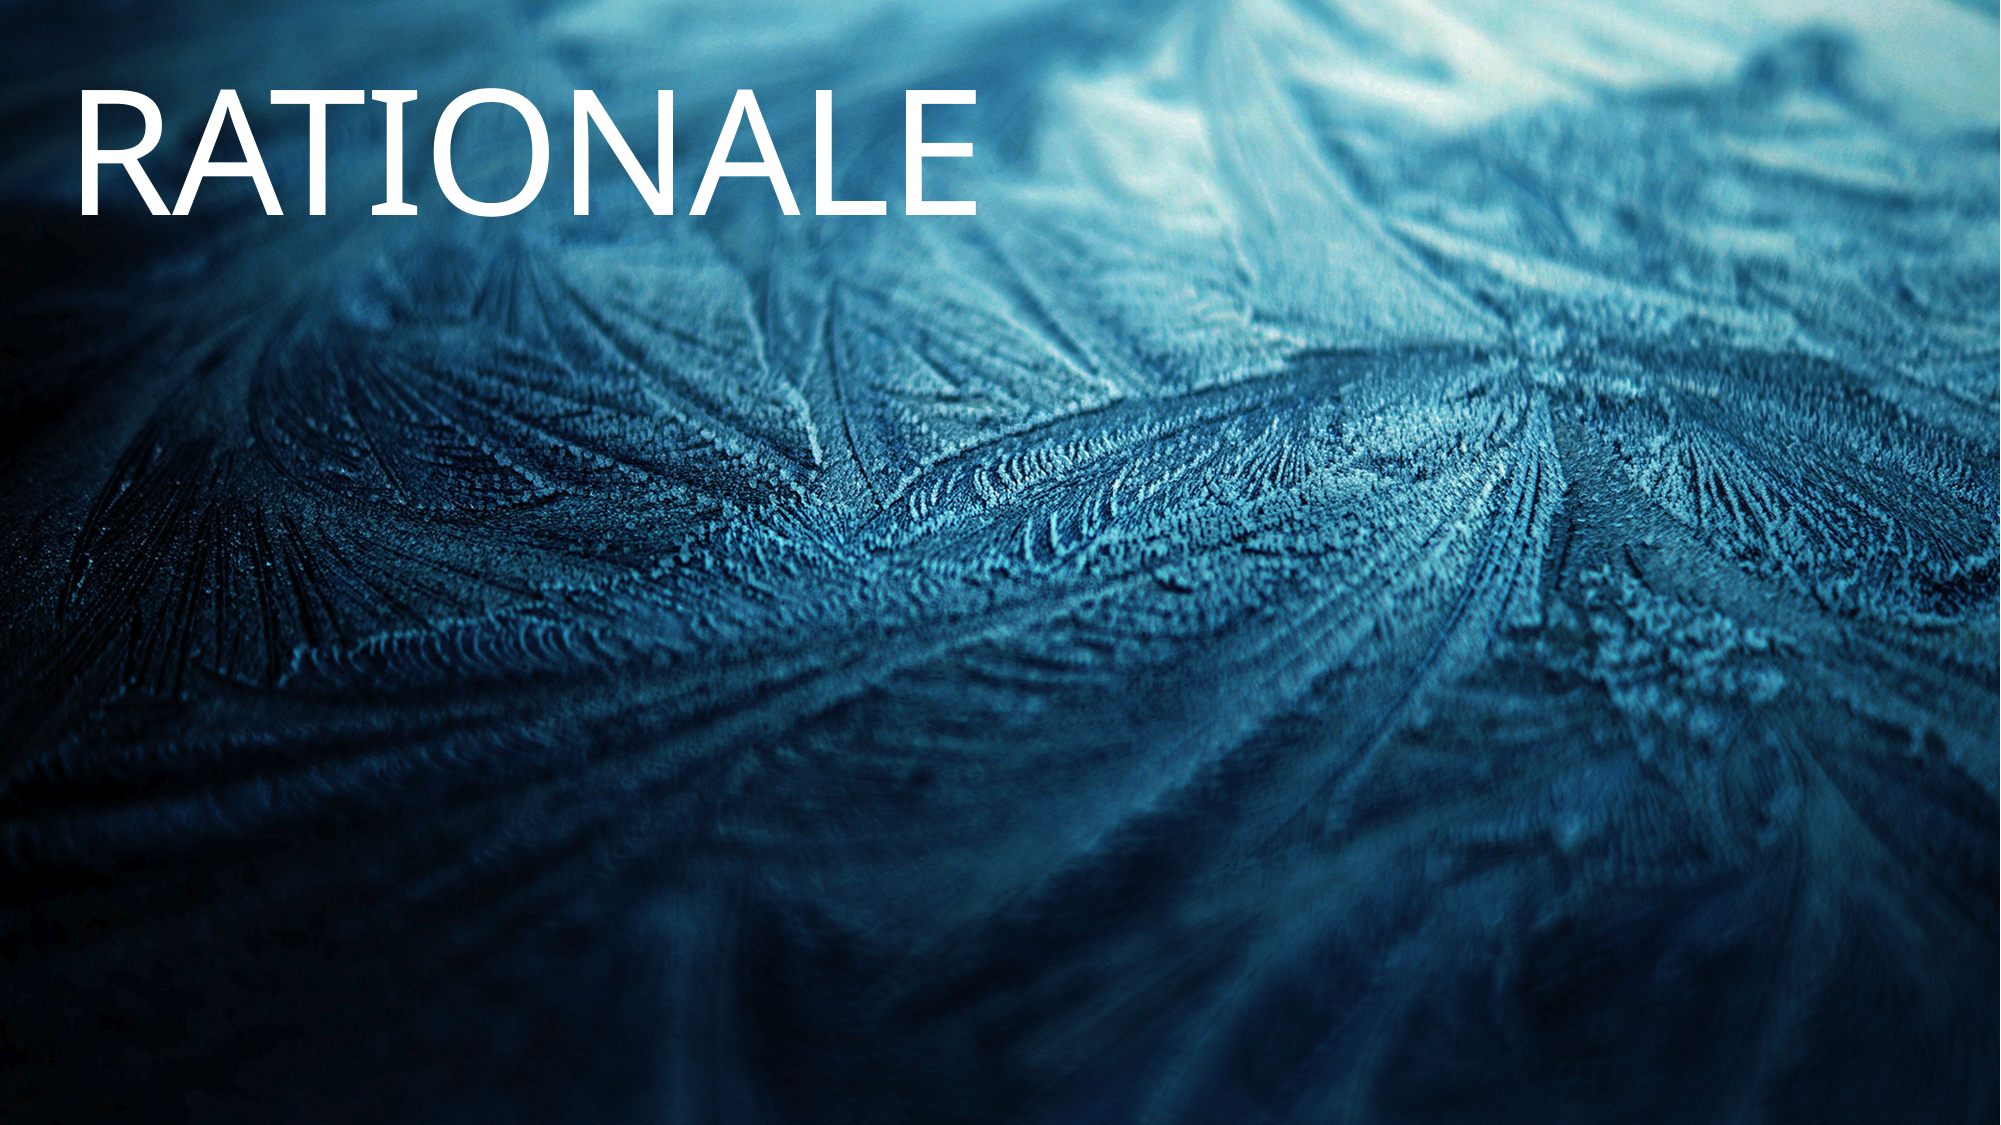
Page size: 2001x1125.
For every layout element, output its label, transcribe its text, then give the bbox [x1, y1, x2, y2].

title Rationale [65, 63, 1779, 878]
picture [0, 0, 2000, 1125]
